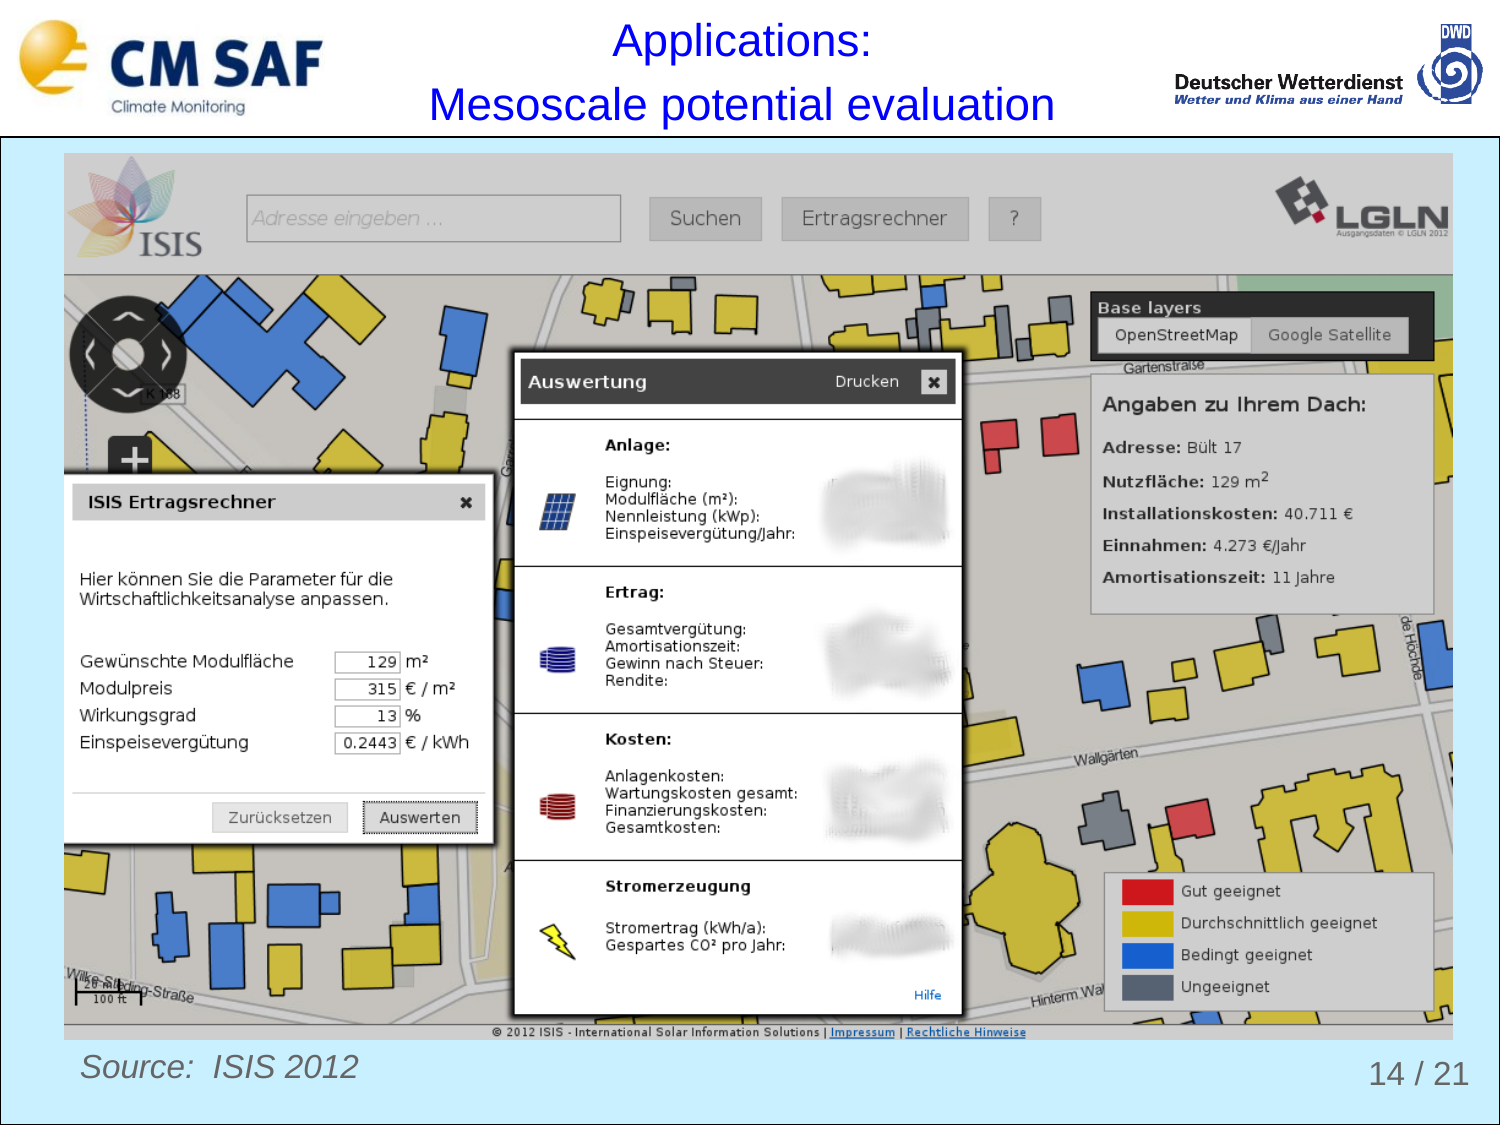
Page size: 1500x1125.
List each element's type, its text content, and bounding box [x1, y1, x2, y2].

picture [64, 153, 1453, 1040]
text_box Source: ISIS 2012 [64, 1027, 928, 1098]
picture [1175, 24, 1483, 104]
picture [17, 19, 325, 117]
text_box Applications: Mesoscale potential evaluation [313, 1, 1172, 81]
